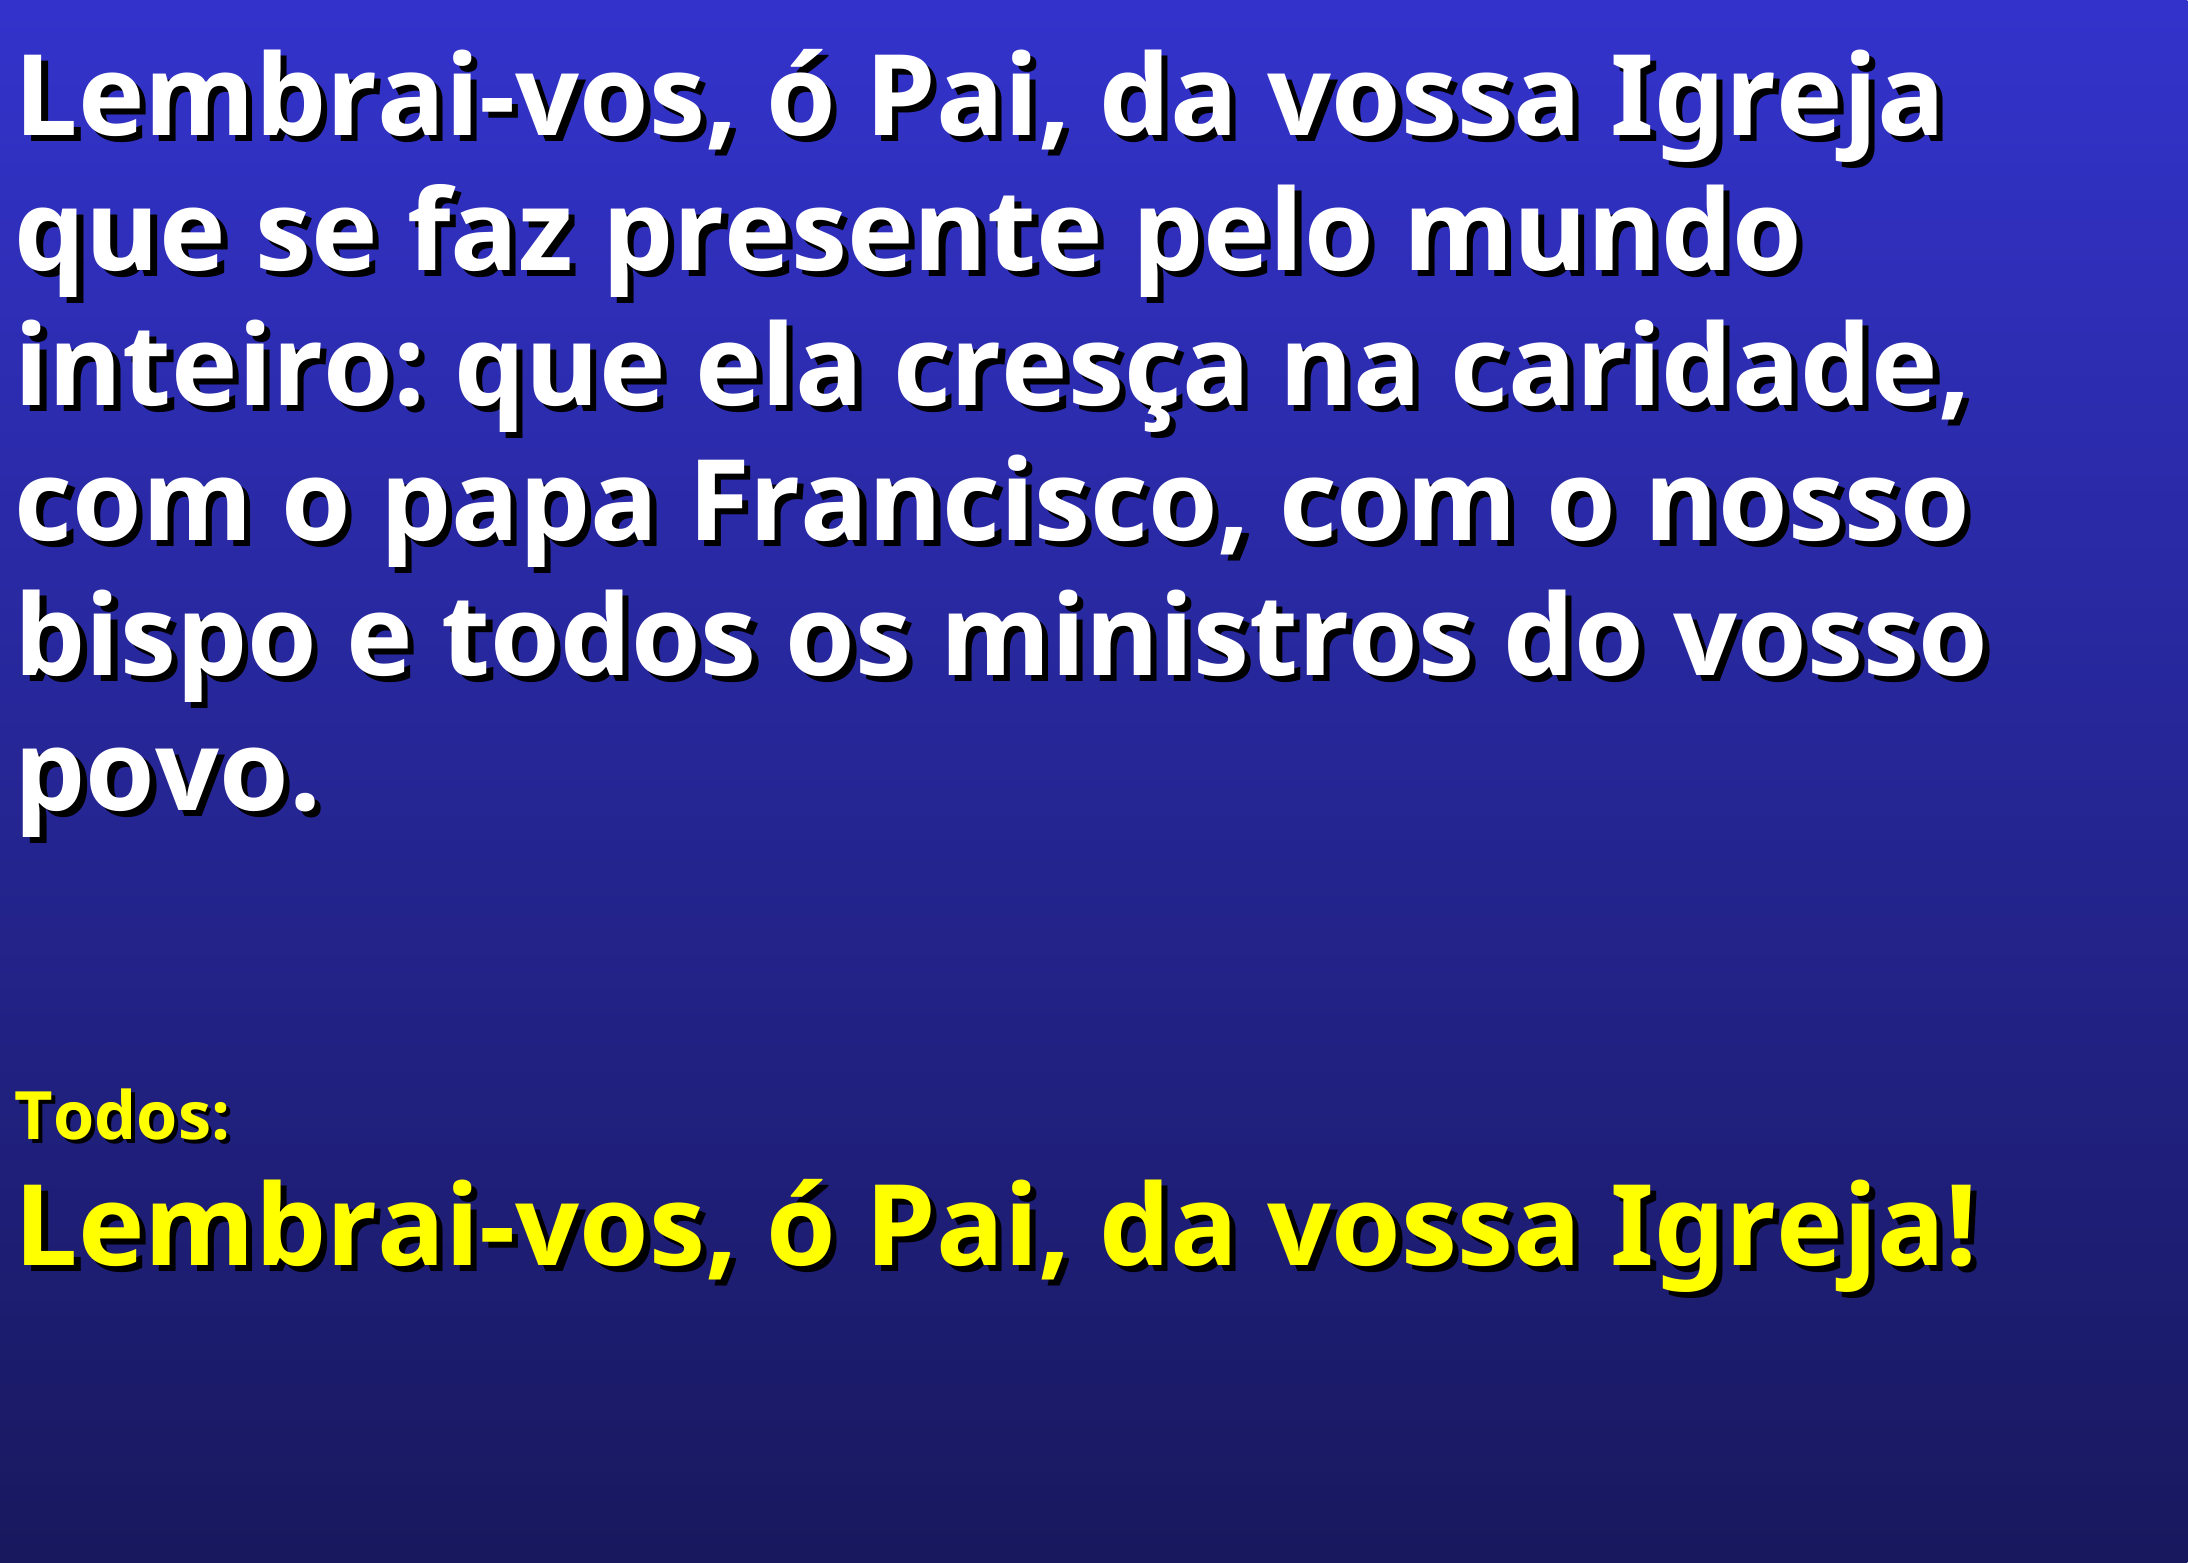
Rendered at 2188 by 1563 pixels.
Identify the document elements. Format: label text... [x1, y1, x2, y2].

text_box Lembrai-vos, ó Pai, da vossa Igreja que se faz presente pelo mundo inteiro: que ela cresça na caridade, com o papa Francisco, com o nosso bispo e todos os ministros do vosso povo. Todos: Lembrai-vos, ó Pai, da vossa Igreja! [0, 15, 2188, 1431]
